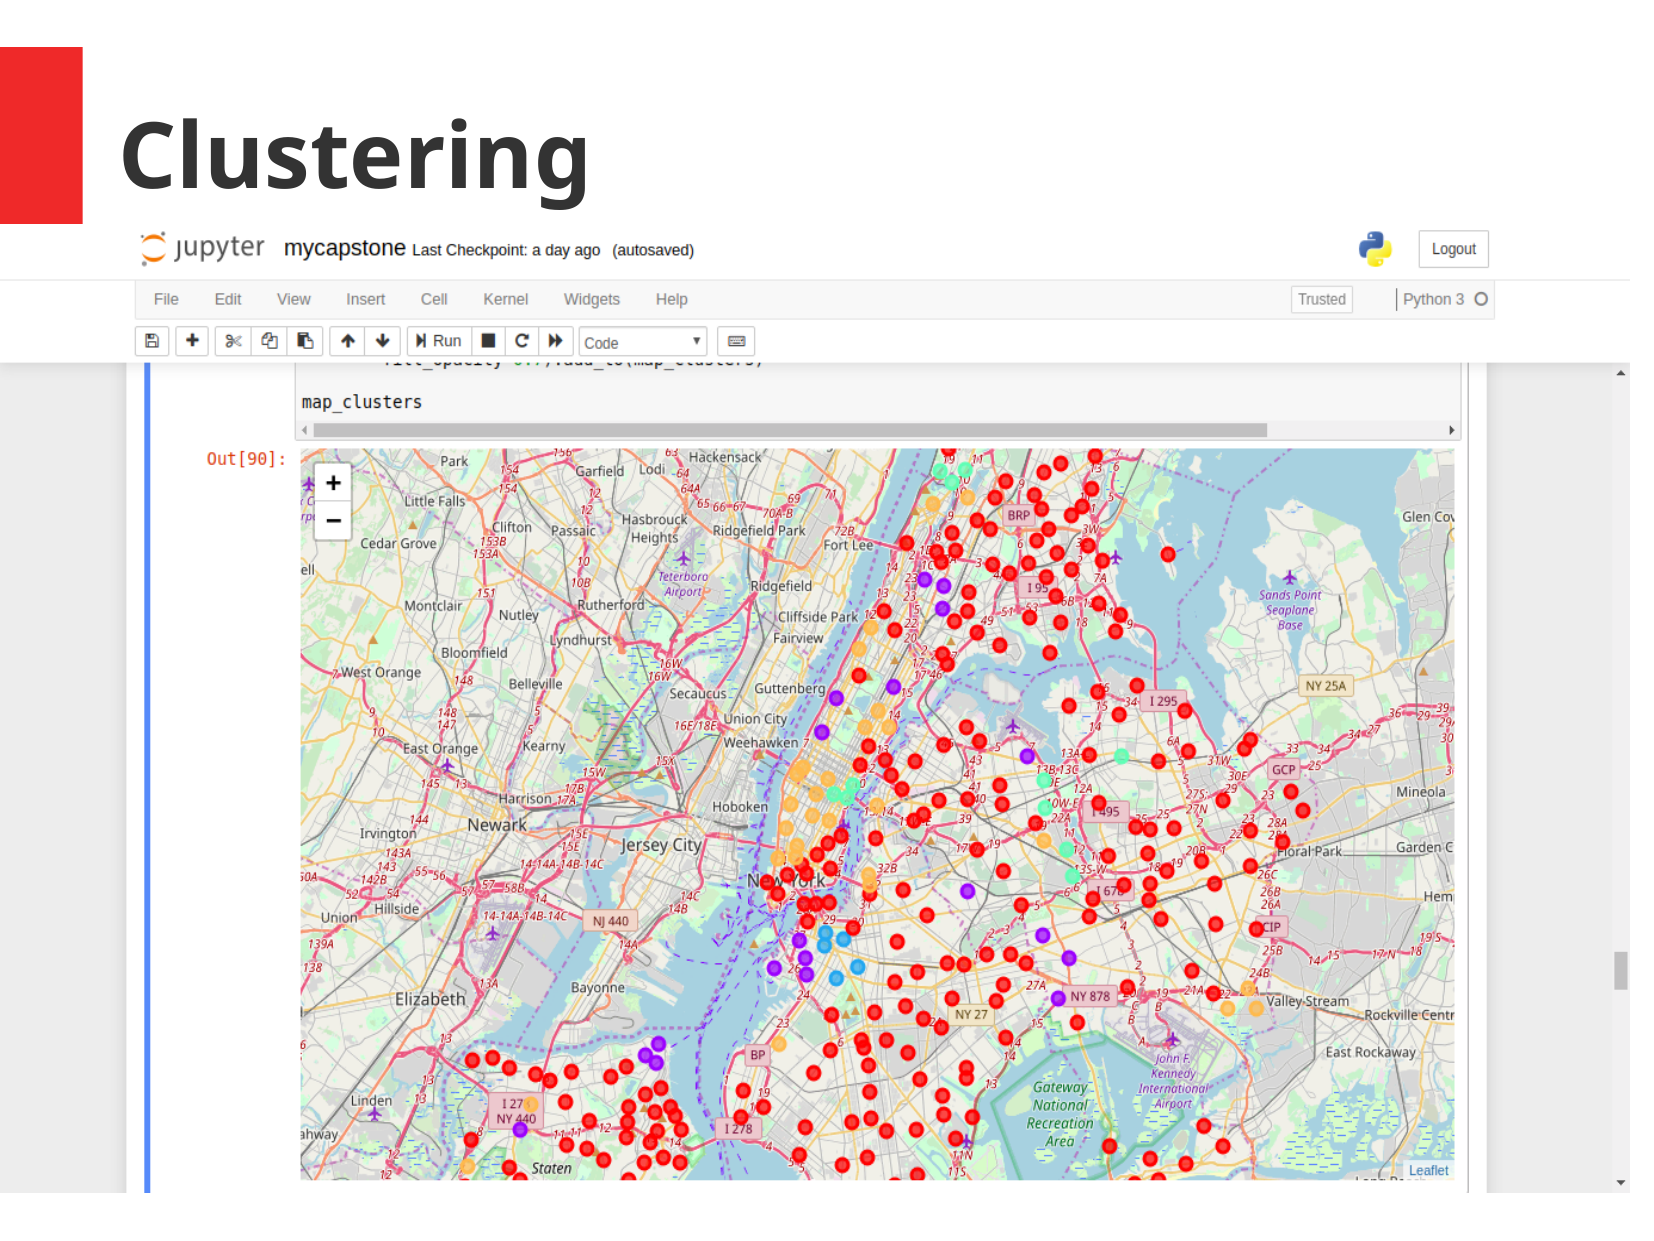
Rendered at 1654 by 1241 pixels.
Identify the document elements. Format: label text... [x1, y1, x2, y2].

picture [0, 224, 1630, 1193]
title Clustering [118, 49, 1571, 224]
